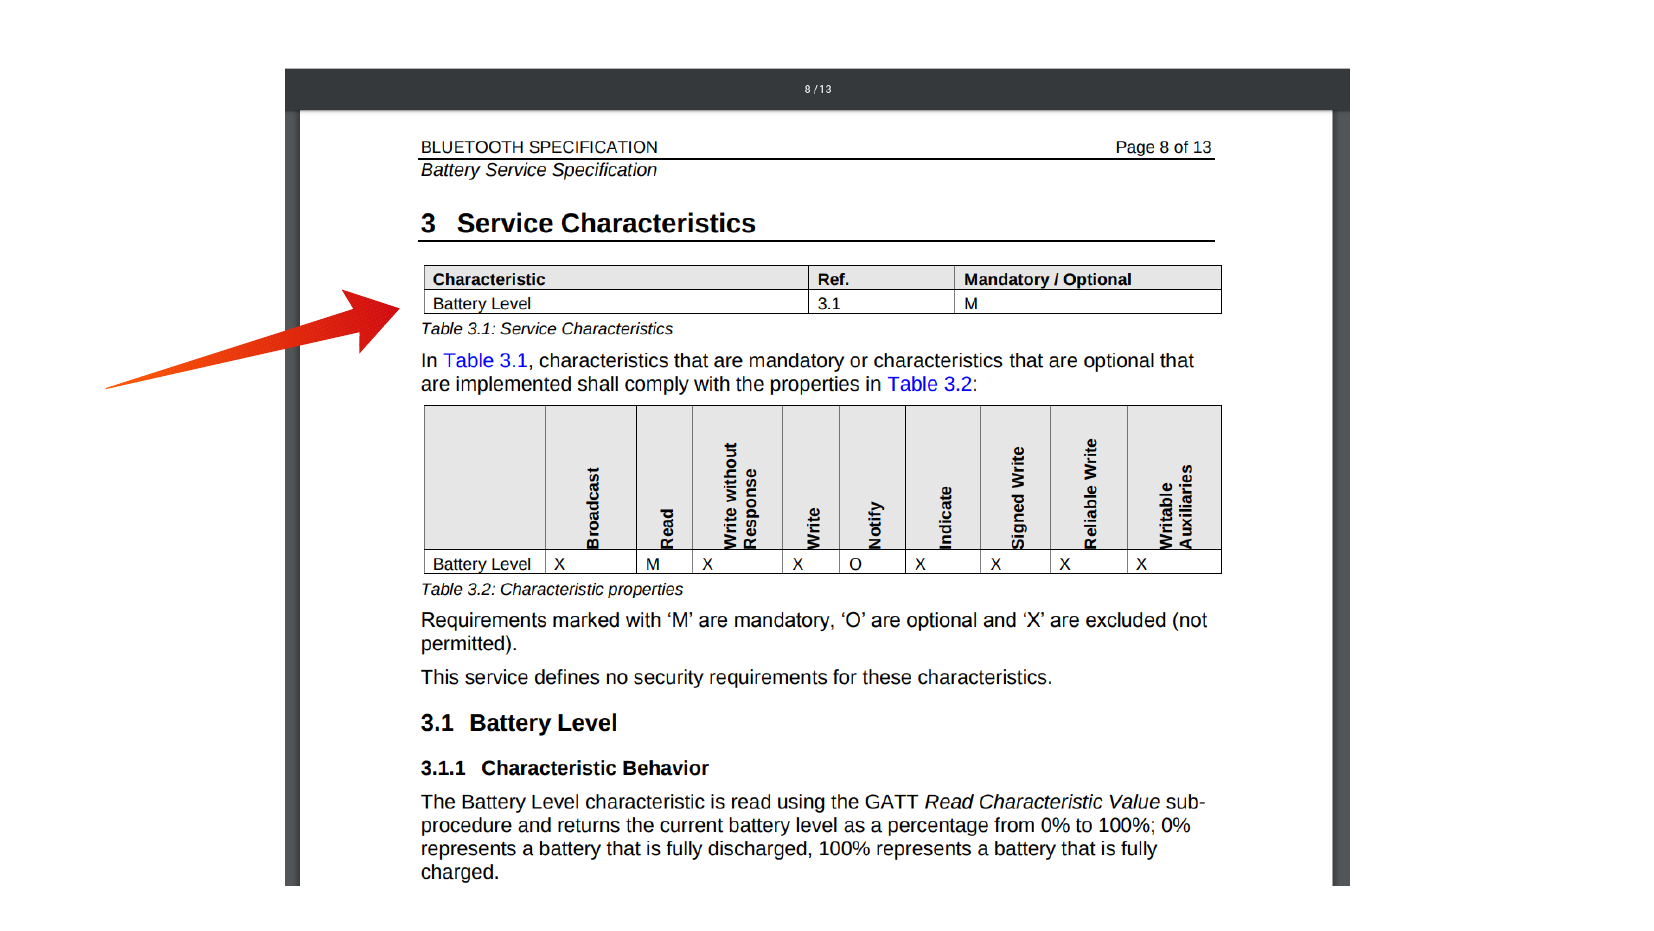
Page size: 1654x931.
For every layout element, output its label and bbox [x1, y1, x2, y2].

picture [90, 60, 1350, 886]
